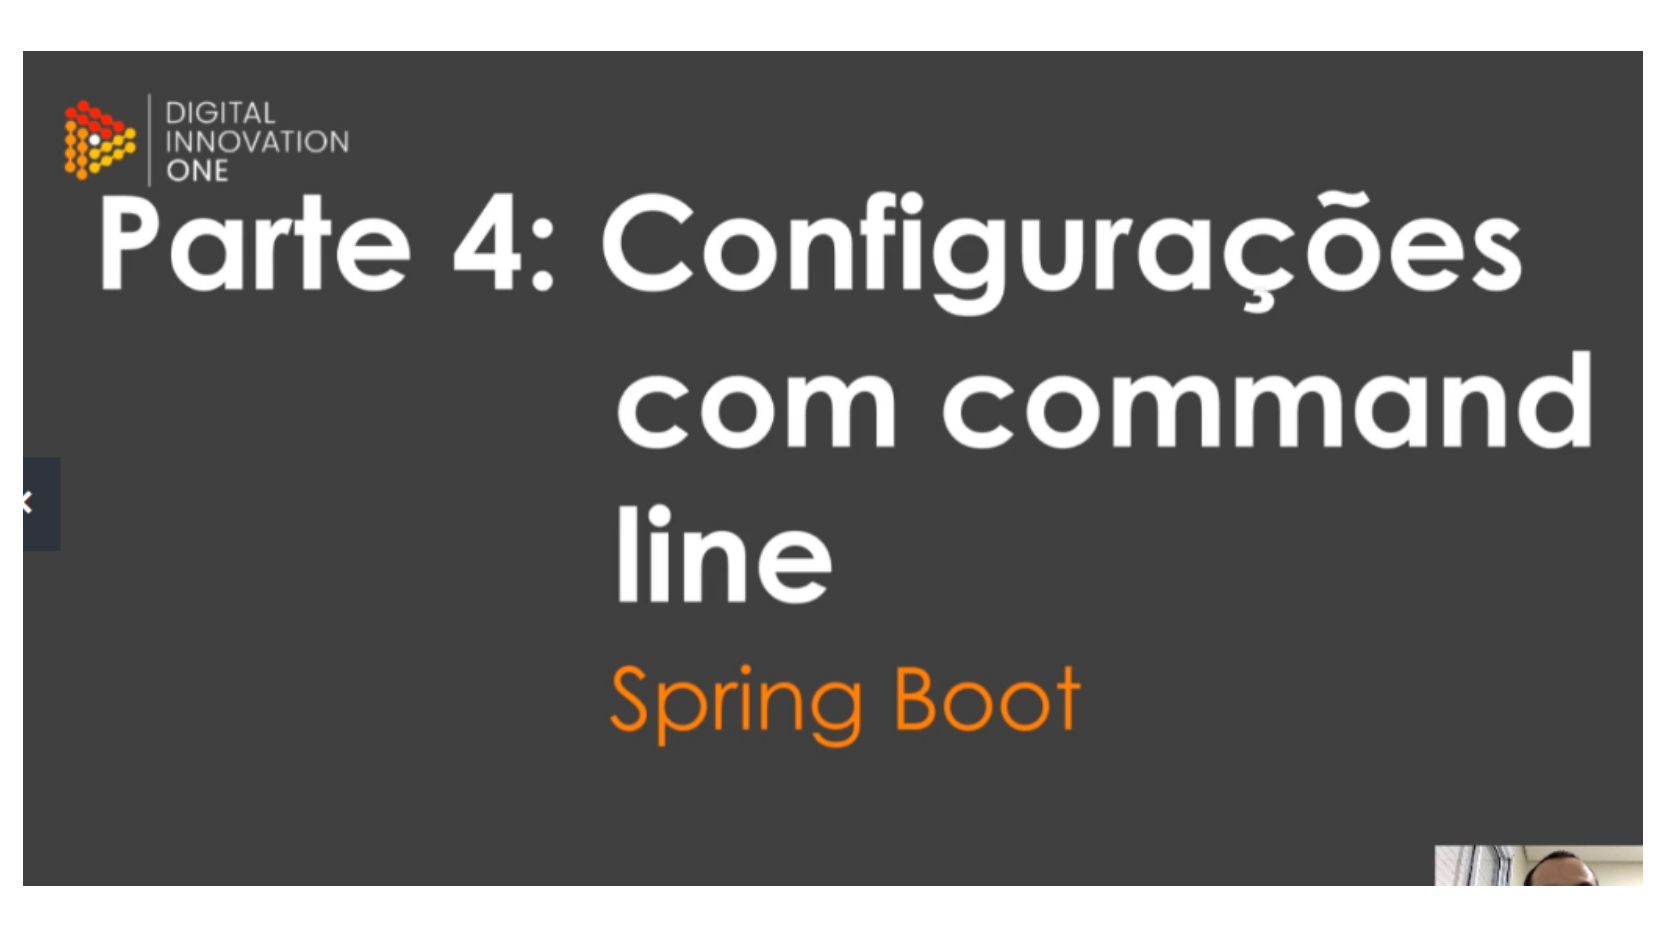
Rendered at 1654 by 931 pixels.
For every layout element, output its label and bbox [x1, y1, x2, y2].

picture [23, 51, 1643, 886]
